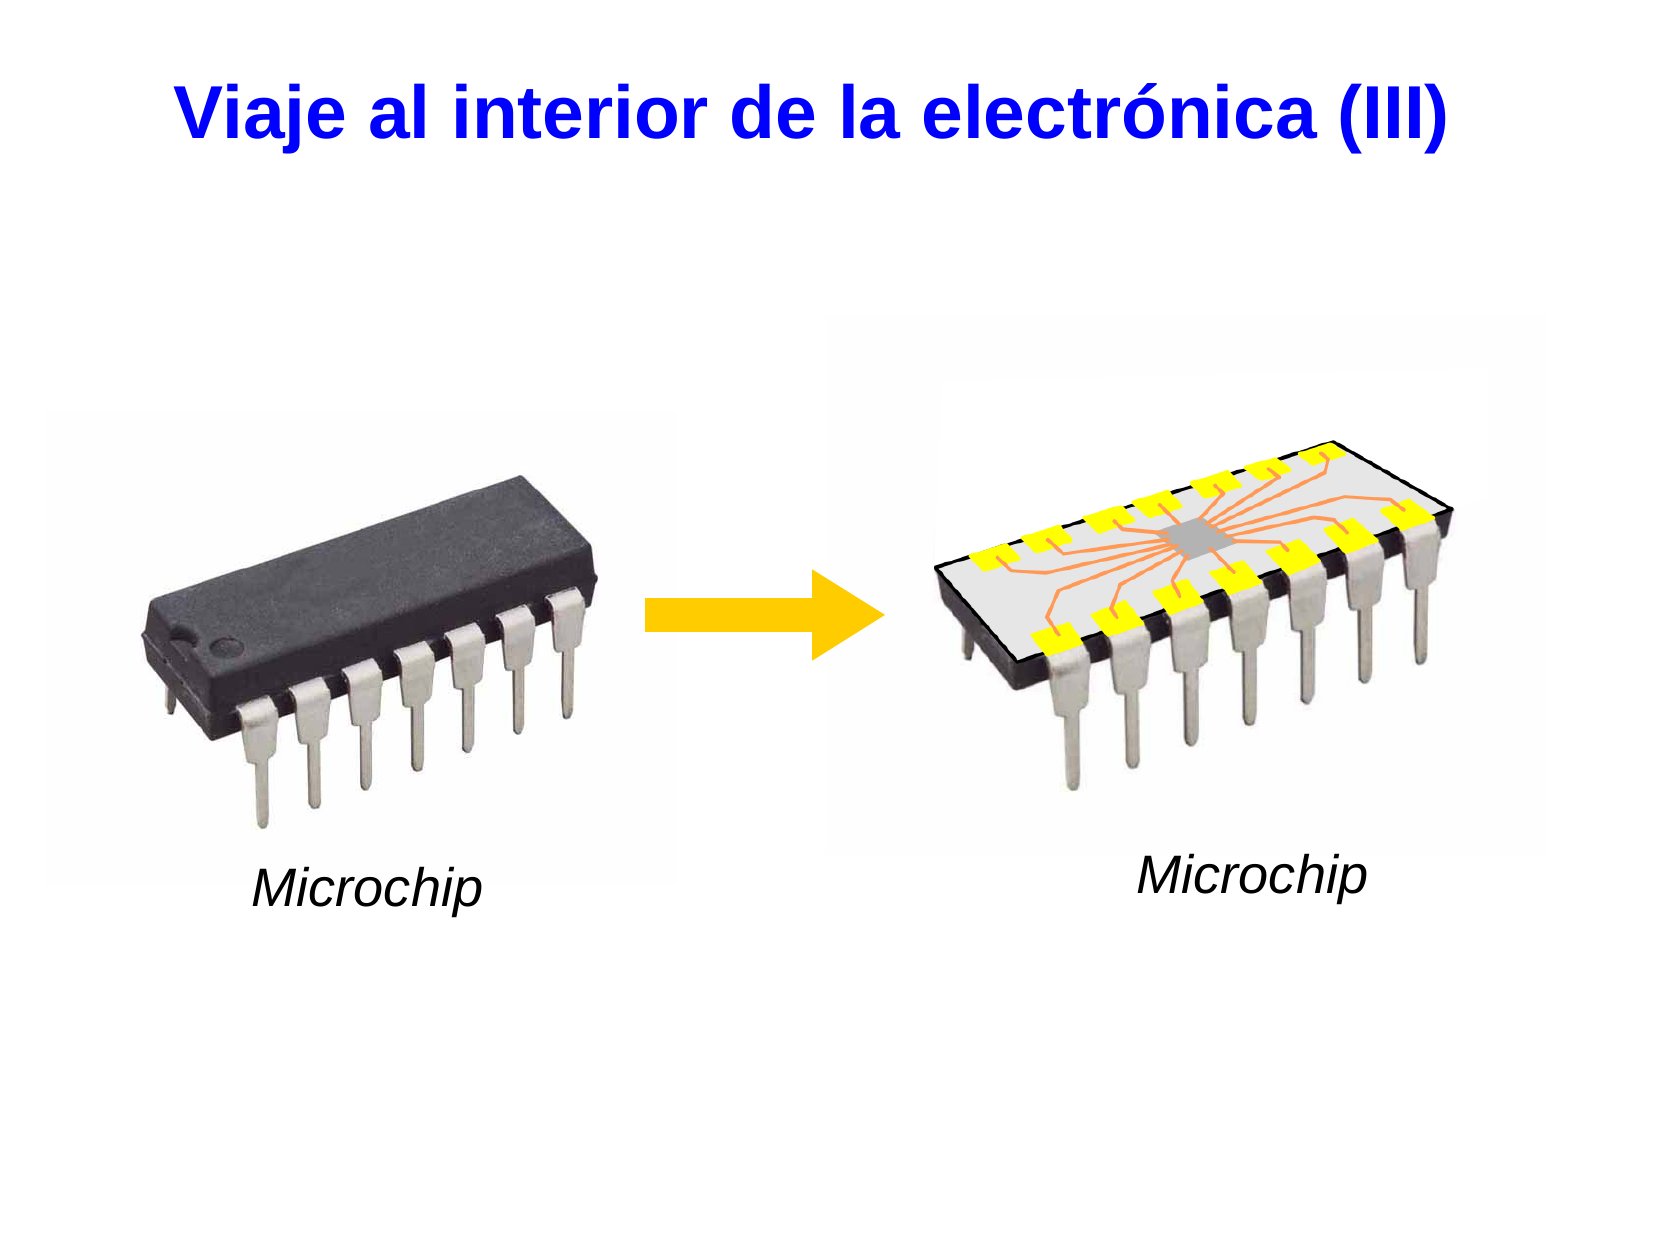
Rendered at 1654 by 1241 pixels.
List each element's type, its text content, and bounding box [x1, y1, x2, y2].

text_box Microchip [105, 846, 631, 931]
text_box Viaje al interior de la electrónica (III) [64, 59, 1561, 166]
picture [45, 411, 677, 886]
text_box Microchip [990, 840, 1516, 909]
picture [825, 314, 1546, 856]
